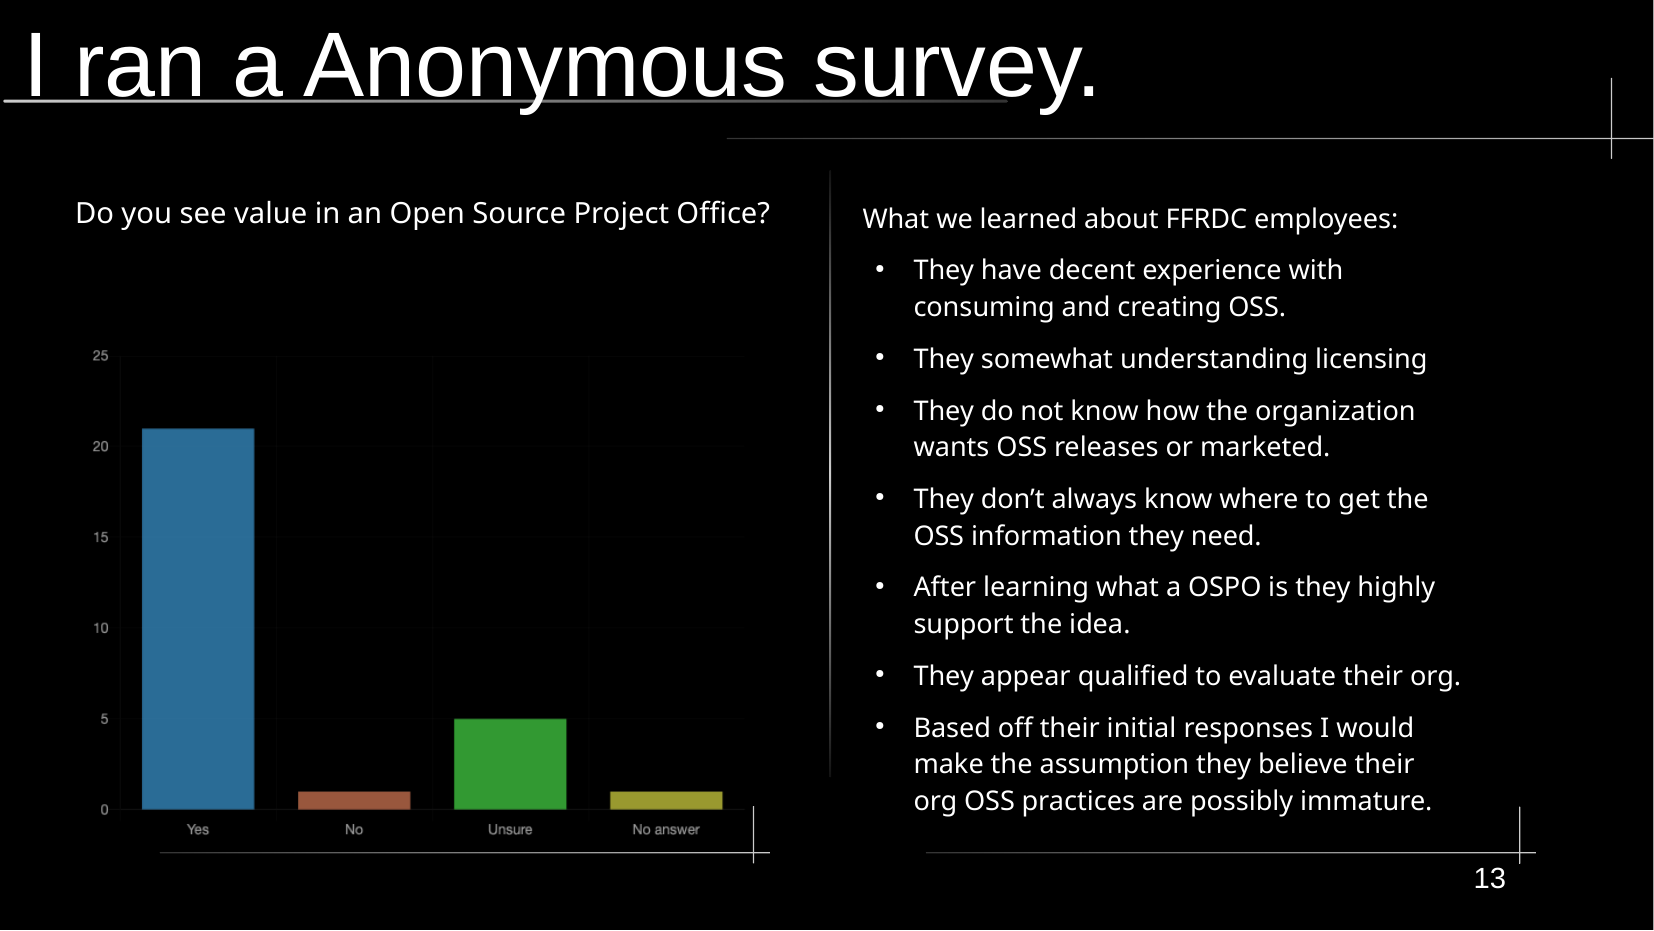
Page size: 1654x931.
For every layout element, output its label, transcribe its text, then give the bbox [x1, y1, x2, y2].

list Do you see value in an Open Source Project Office? [75, 192, 802, 451]
picture [86, 349, 748, 845]
title I ran a Anonymous survey. [23, 11, 1589, 119]
list What we learned about FFRDC employees: They have decent experience with consuming and creating OSS. They somewhat understanding licensing They do not know how the organization wants OSS releases or marketed. They don’t always know where to get the OSS information they need. After learning what a OSPO is they highly support the idea. They appear qualified to evaluate their org. Based off their initial responses I would make the assumption they believe their org OSS practices are possibly immature. [862, 199, 1463, 826]
